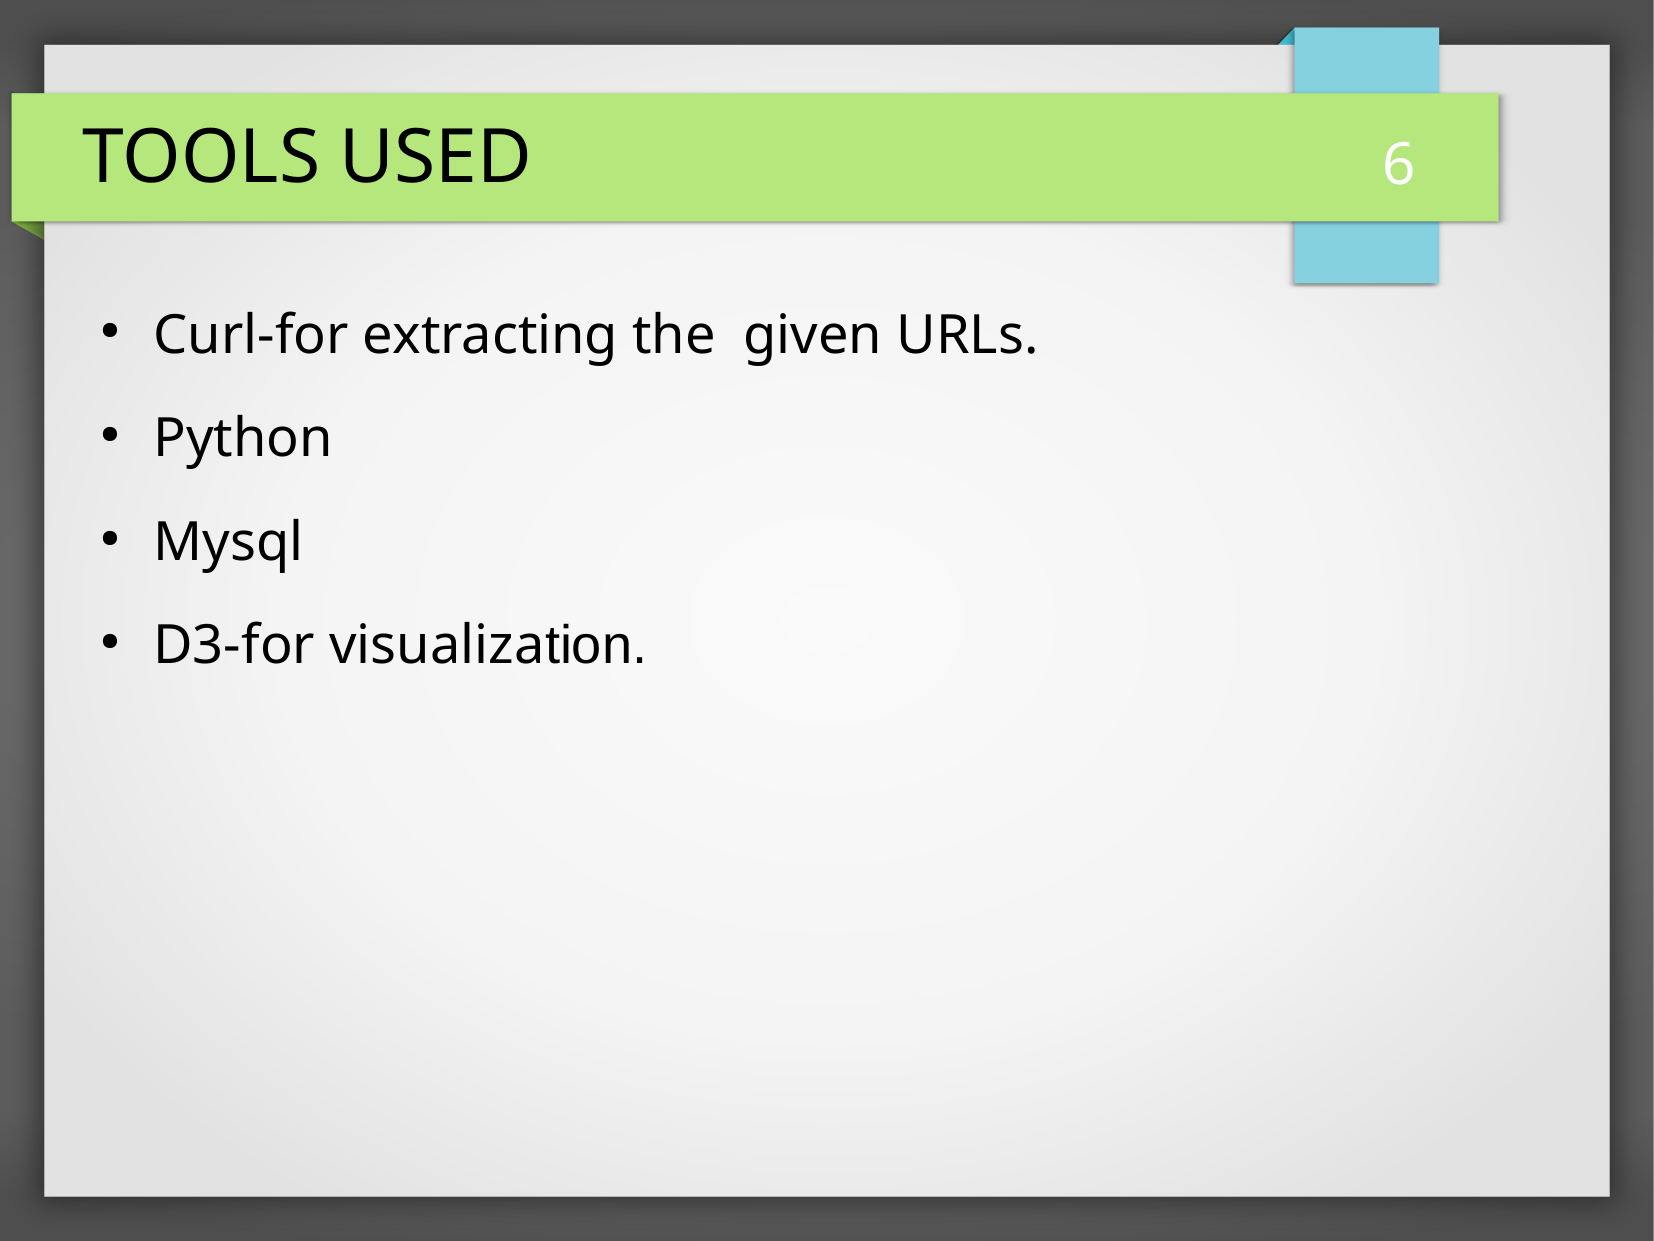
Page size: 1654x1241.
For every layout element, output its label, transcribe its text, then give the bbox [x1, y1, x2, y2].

picture [0, 0, 1654, 1241]
title TOOLS USED [82, 94, 1264, 213]
text_box <number> [1299, 94, 1501, 213]
list Curl-for extracting the given URLs. Python Mysql D3-for visualization. [82, 295, 1571, 1015]
